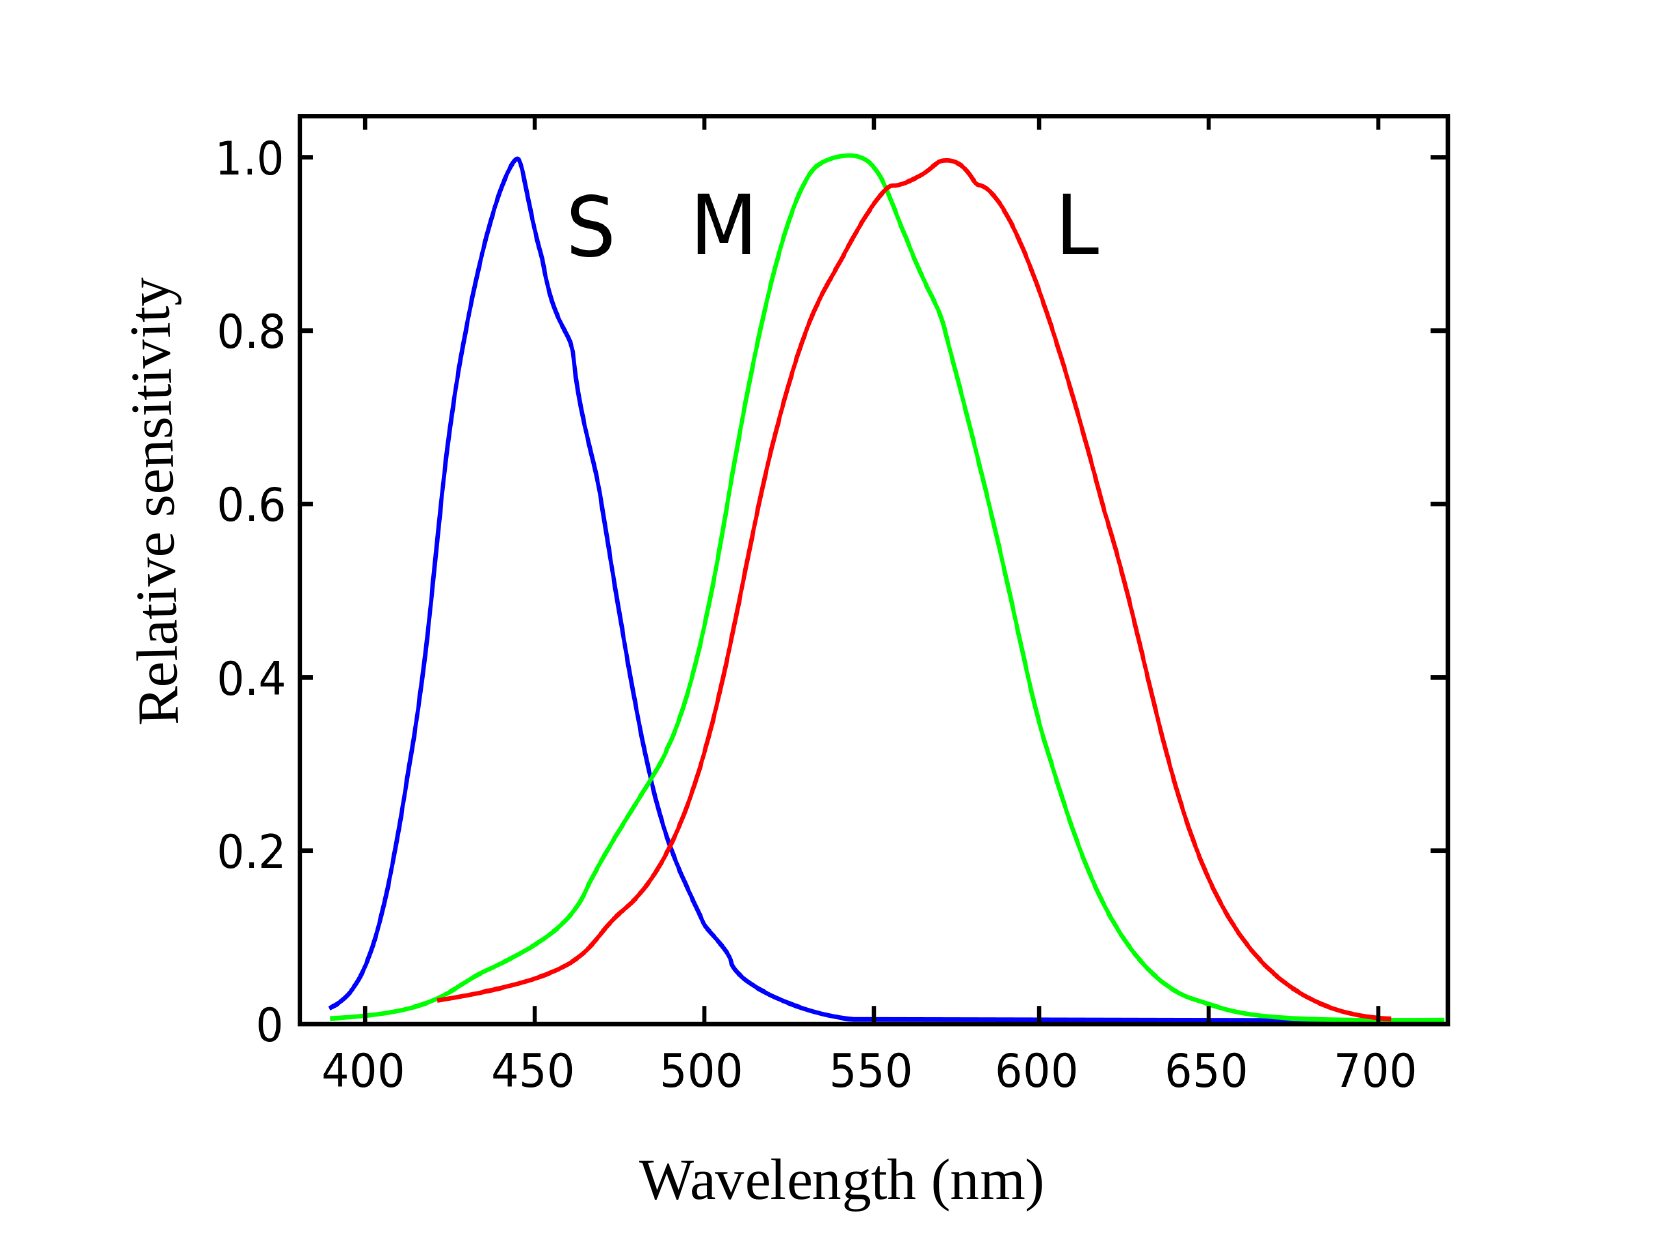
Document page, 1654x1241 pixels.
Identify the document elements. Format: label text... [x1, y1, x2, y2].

text_box Relative sensitivity [105, 102, 255, 901]
text_box Wavelength (nm) [405, 1140, 1280, 1241]
picture [210, 104, 1458, 1094]
